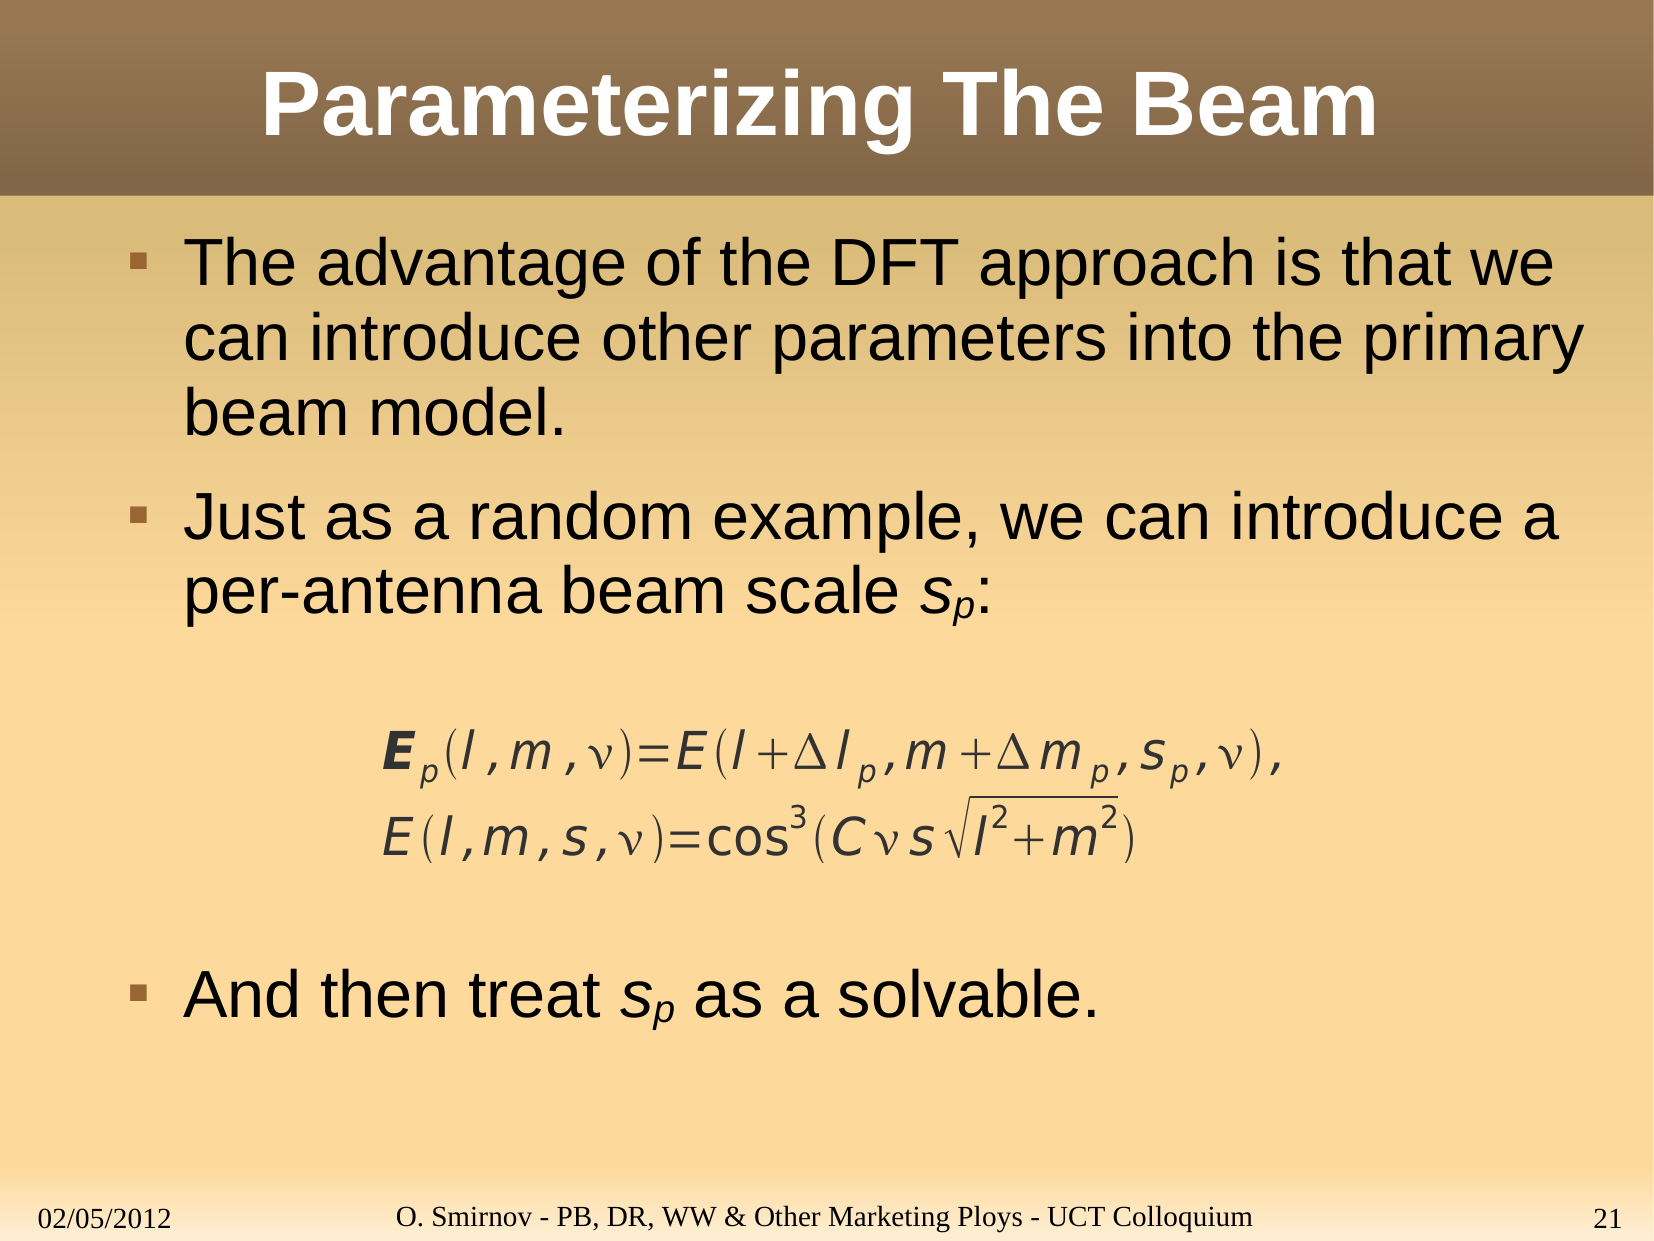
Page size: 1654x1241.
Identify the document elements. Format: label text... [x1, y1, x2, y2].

title Parameterizing The Beam [76, 0, 1565, 208]
list The advantage of the DFT approach is that we can introduce other parameters into the primary beam model. Just as a random example, we can introduce a per-antenna beam scale sp: And then treat sp as a solvable. [112, 225, 1601, 1076]
picture [0, 0, 1654, 1241]
